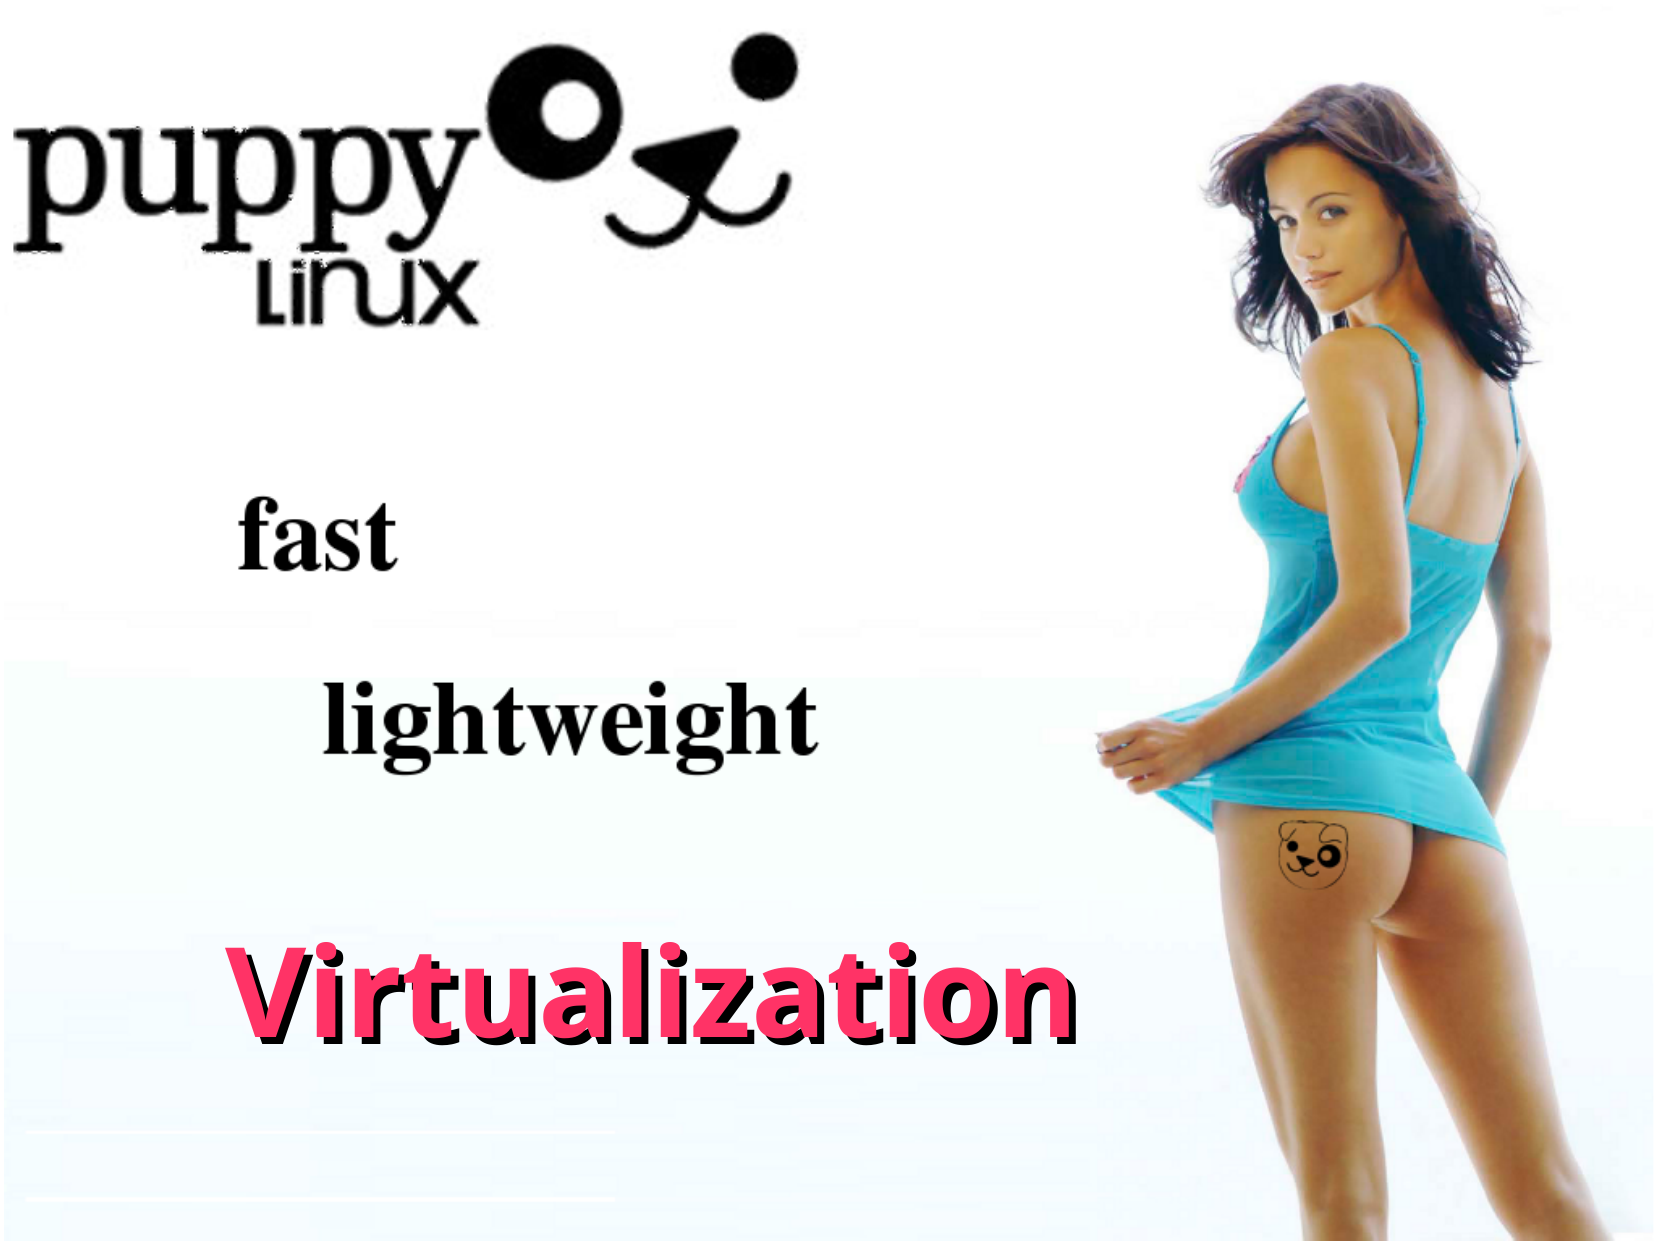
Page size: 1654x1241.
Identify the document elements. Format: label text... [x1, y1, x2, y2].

title Virtualization [150, 885, 1156, 1093]
picture [4, 2, 1654, 1241]
